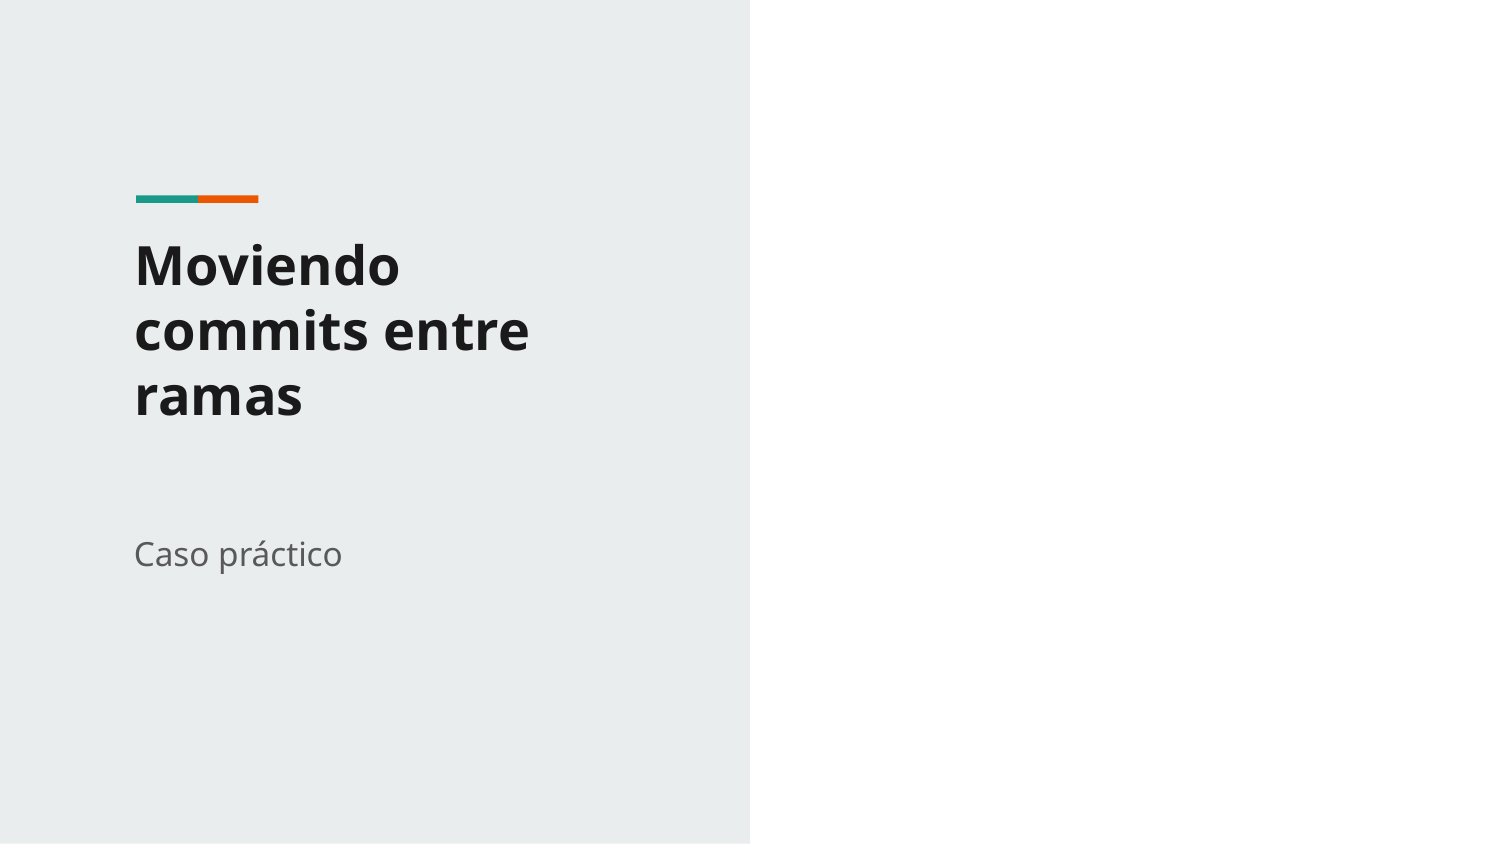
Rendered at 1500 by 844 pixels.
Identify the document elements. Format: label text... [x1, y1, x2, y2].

title Moviendo commits entre ramas [119, 216, 662, 494]
subtitle Caso práctico [118, 518, 661, 644]
